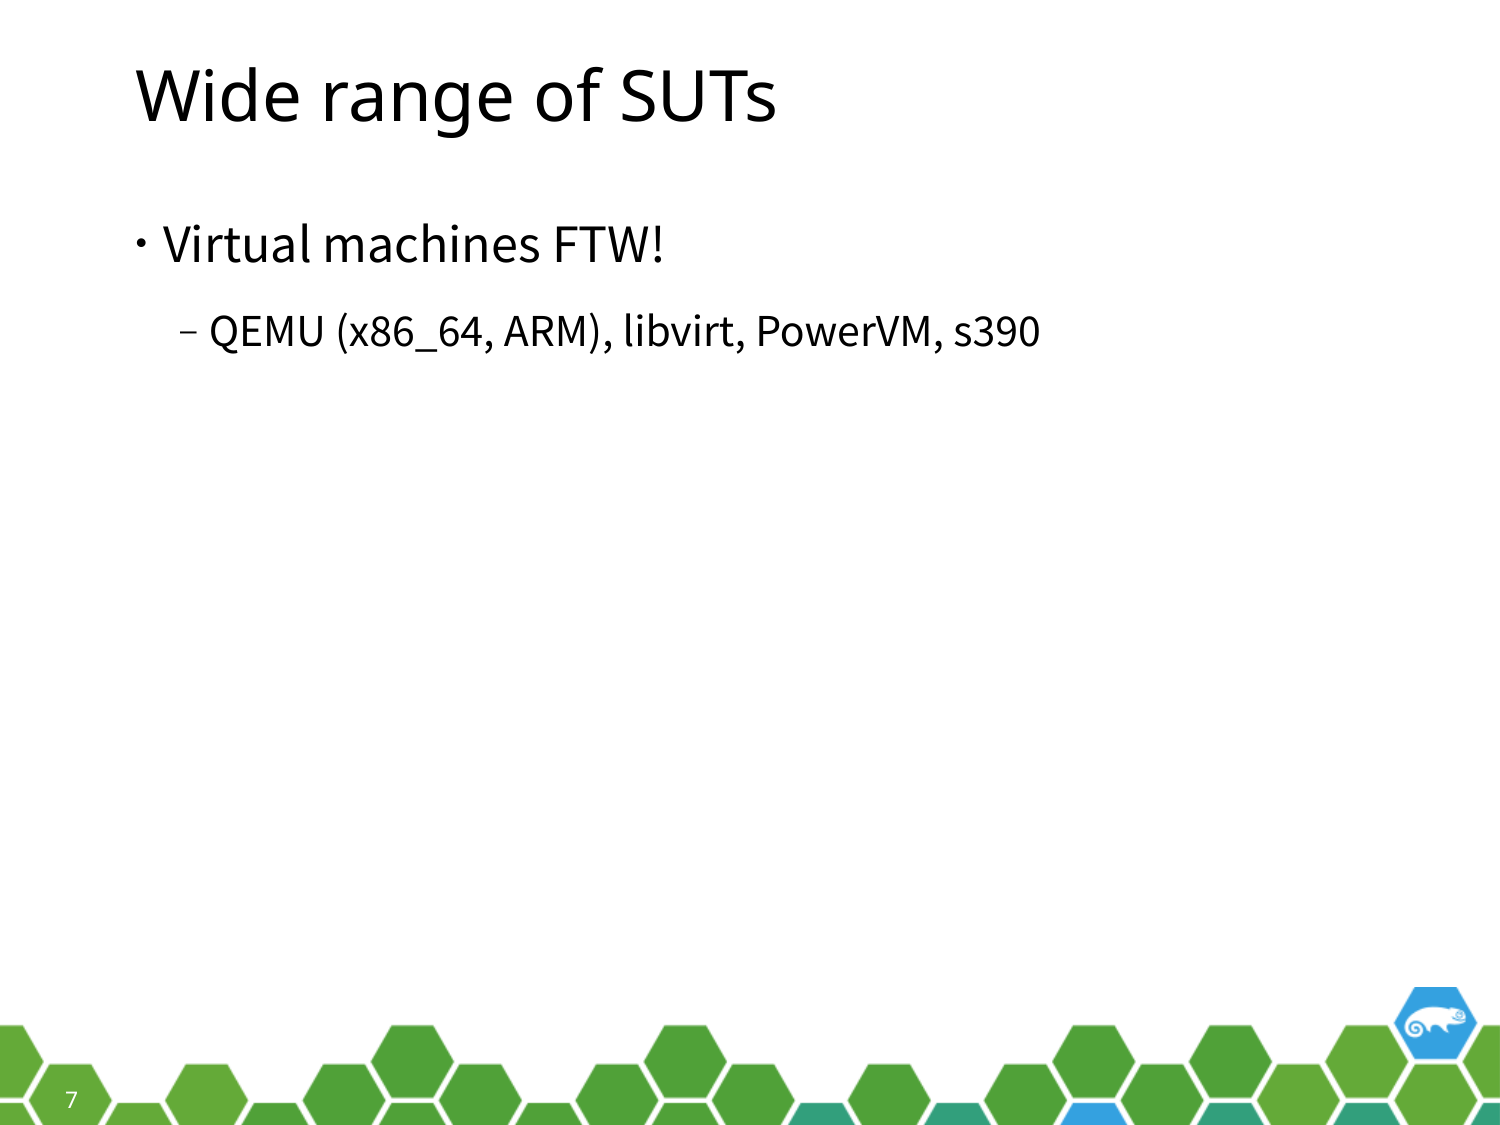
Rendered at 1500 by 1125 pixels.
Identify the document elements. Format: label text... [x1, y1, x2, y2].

picture [0, 987, 1500, 1125]
title Wide range of SUTs [135, 12, 1372, 175]
list Virtual machines FTW! QEMU (x86_64, ARM), libvirt, PowerVM, s390 [135, 208, 1372, 862]
